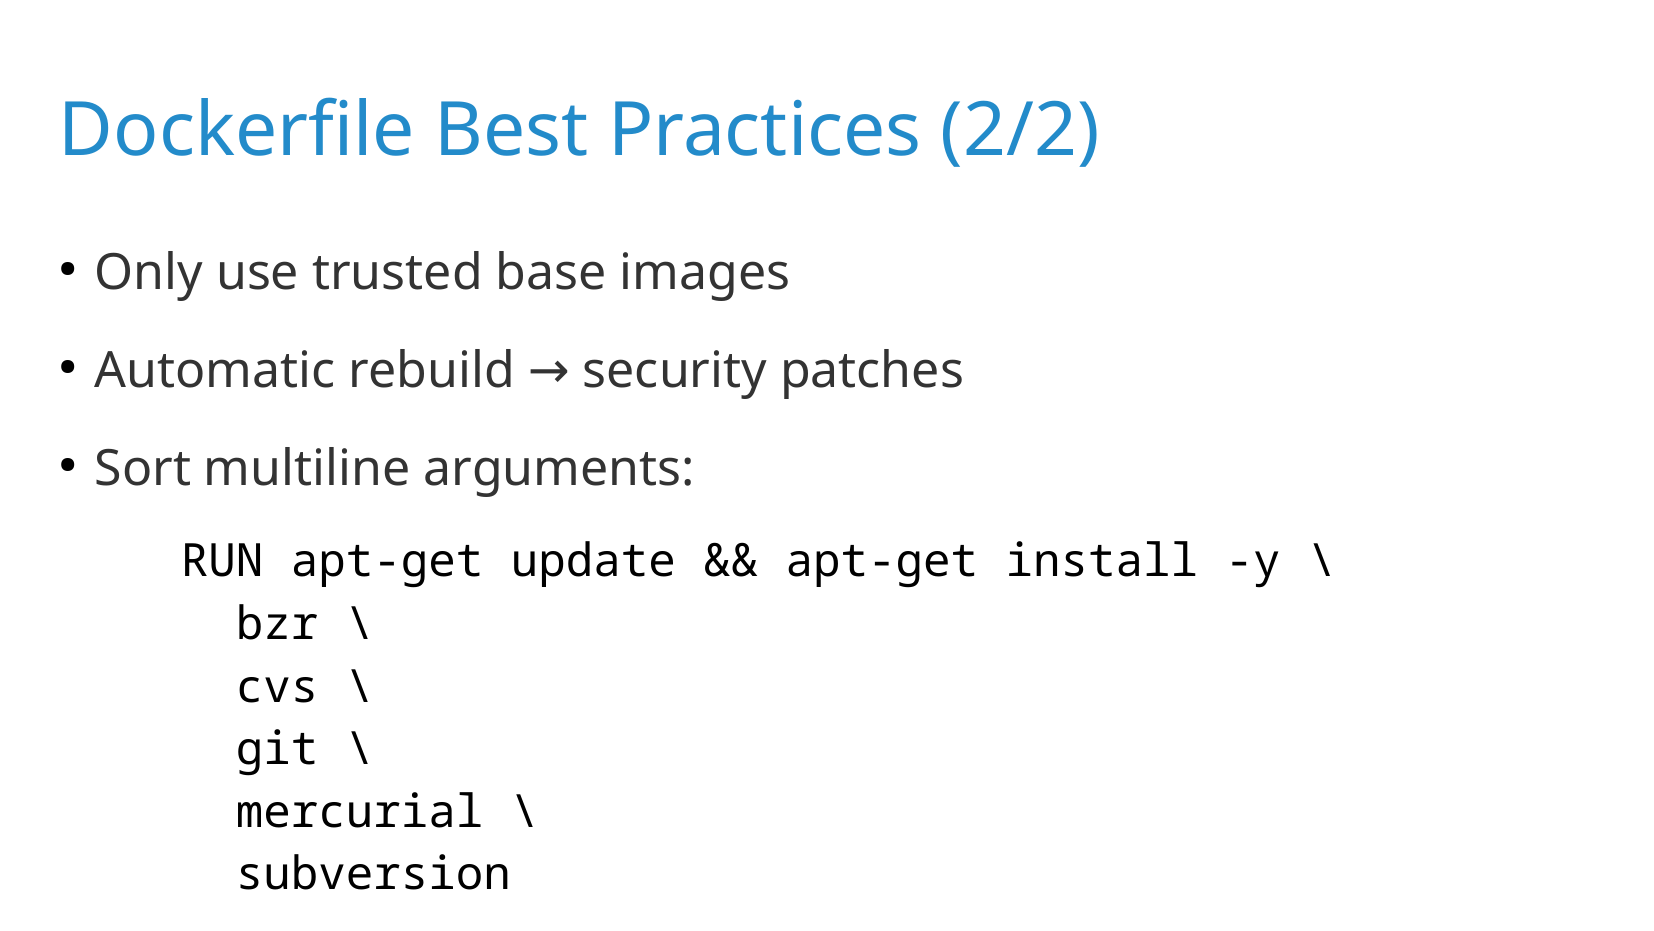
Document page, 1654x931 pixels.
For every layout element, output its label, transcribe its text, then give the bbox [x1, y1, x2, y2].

list Only use trusted base images Automatic rebuild → security patches Sort multiline arguments: [59, 236, 1595, 768]
title Dockerfile Best Practices (2/2) [59, 59, 1595, 178]
text_box RUN apt-get update && apt-get install -y \ bzr \ cvs \ git \ mercurial \ subversion [174, 527, 1431, 849]
